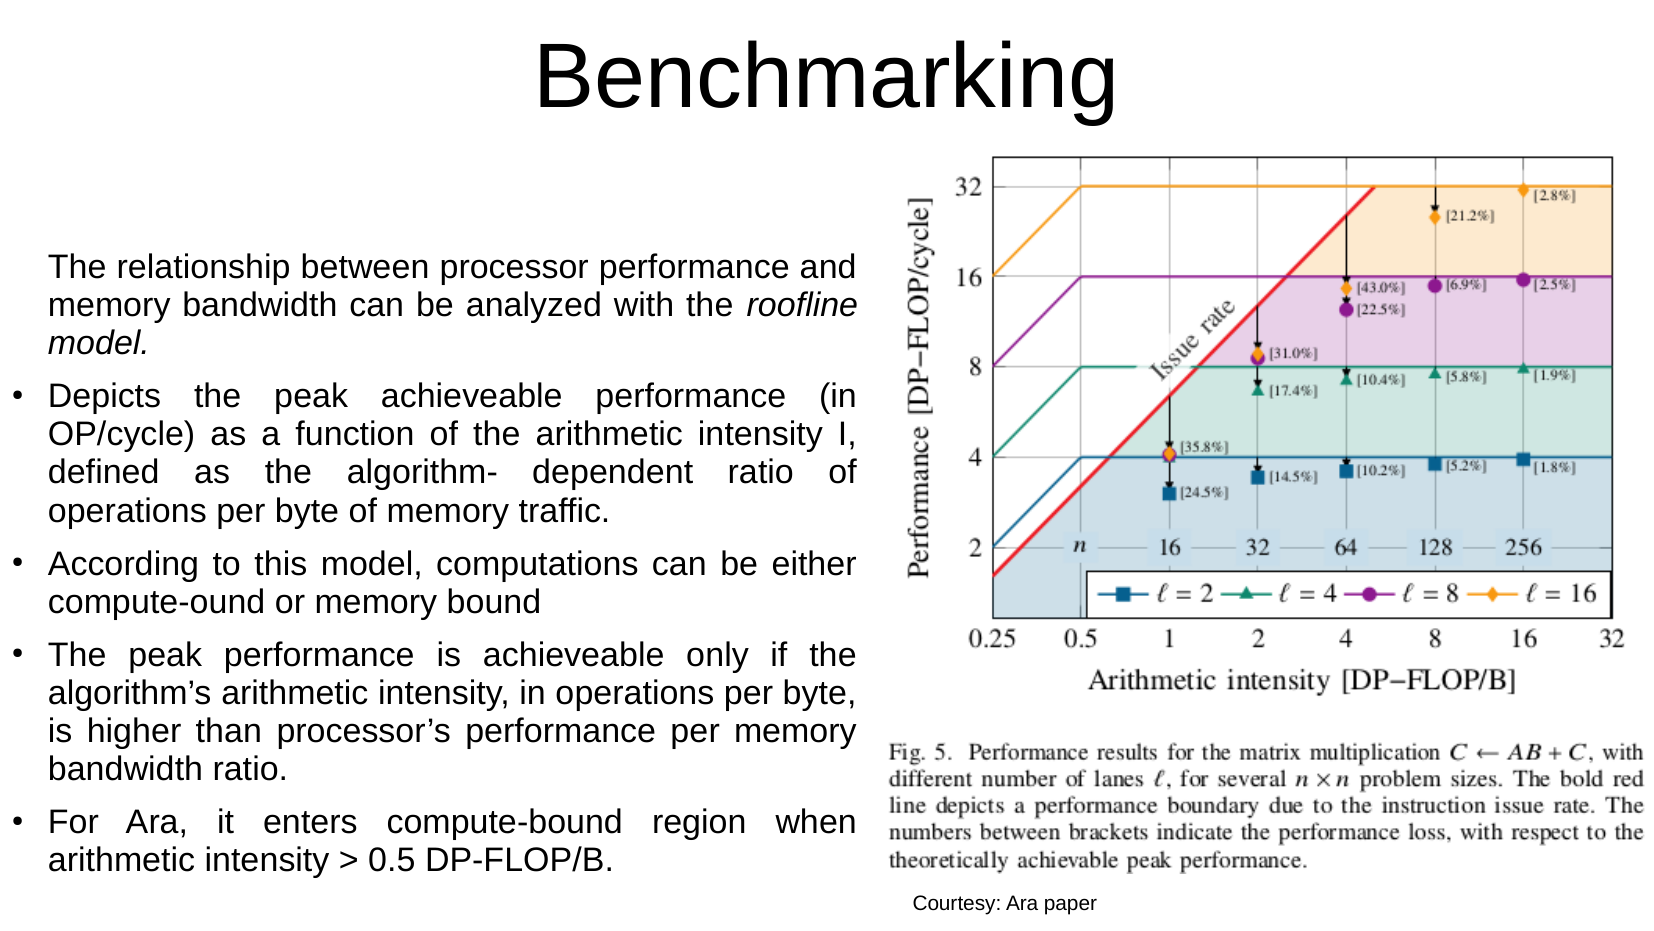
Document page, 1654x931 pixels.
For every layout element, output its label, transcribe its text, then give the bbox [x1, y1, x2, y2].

title Benchmarking [82, 0, 1571, 154]
text_box Courtesy: Ara paper [897, 884, 1654, 923]
list The relationship between processor performance and memory bandwidth can be analyzed with the roofline model. Depicts the peak achieveable performance (in OP/cycle) as a function of the arithmetic intensity I, defined as the algorithm- dependent ratio of operations per byte of memory traffic. According to this model, computations can be either compute-ound or memory bound The peak performance is achieveable only if the algorithm’s arithmetic intensity, in operations per byte, is higher than processor’s performance per memory bandwidth ratio. For Ara, it enters compute-bound region when arithmetic intensity > 0.5 DP-FLOP/B. [11, 248, 859, 886]
picture [858, 138, 1654, 875]
